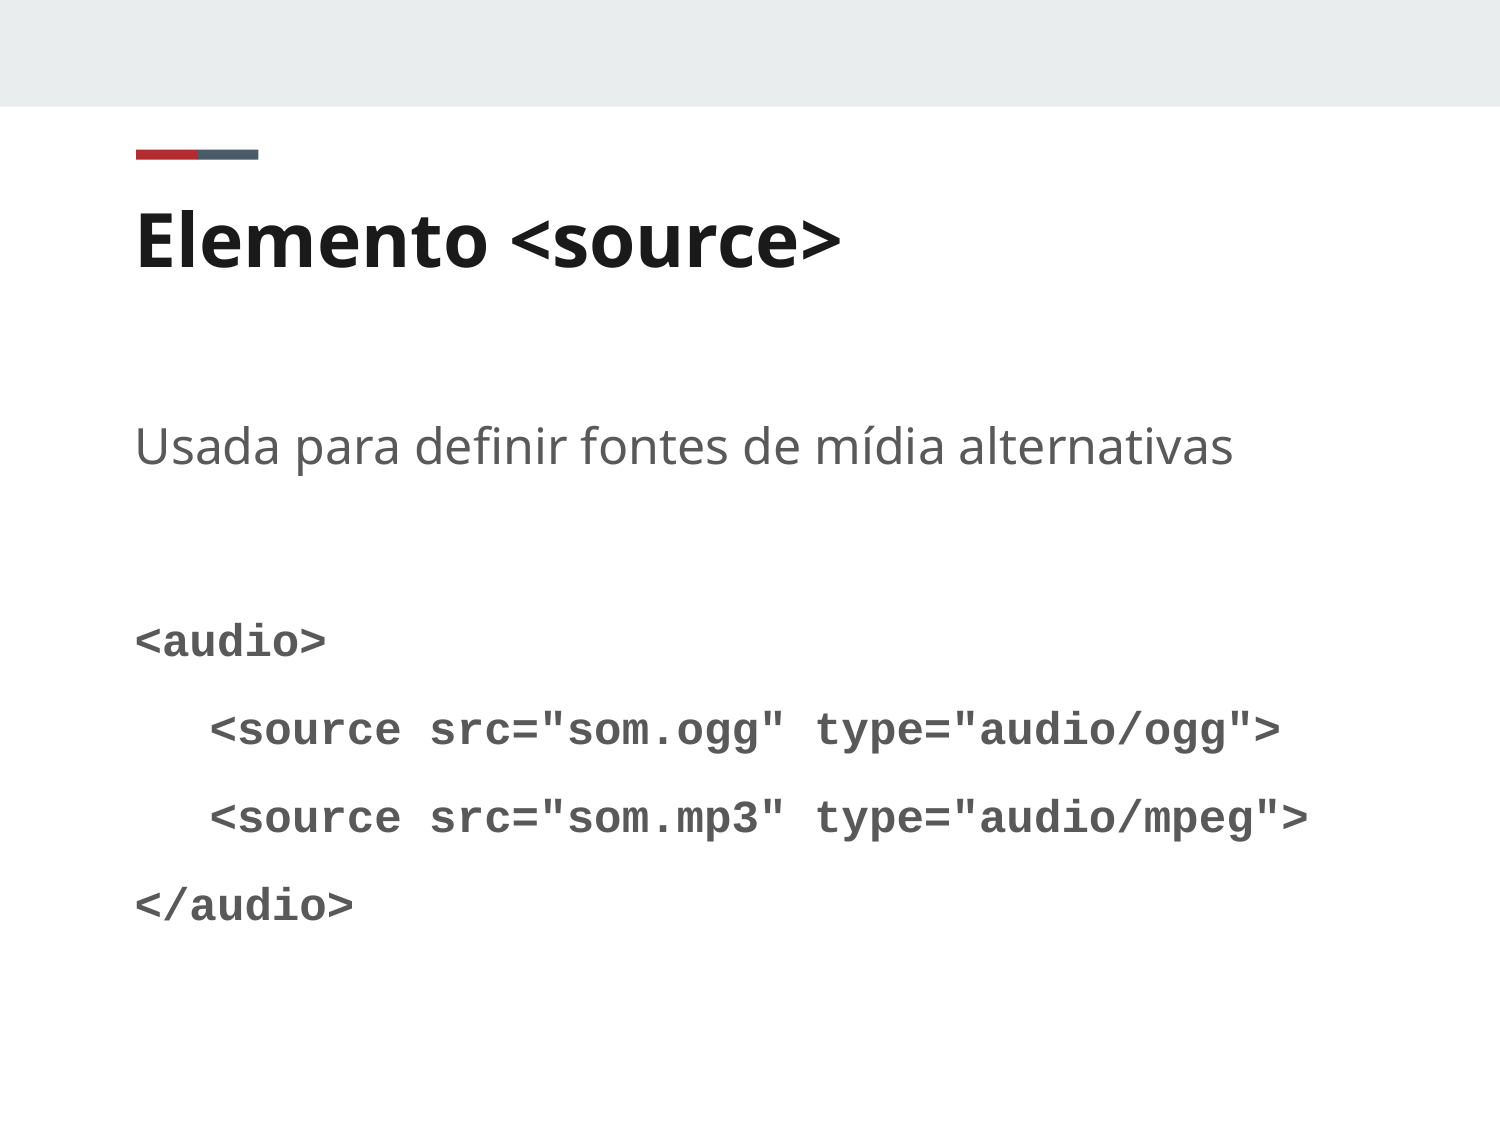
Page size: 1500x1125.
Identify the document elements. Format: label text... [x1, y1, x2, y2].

title Elemento <source> [119, 177, 1381, 295]
list Usada para definir fontes de mídia alternativas <audio> <source src="som.ogg" type="audio/ogg"> <source src="som.mp3" type="audio/mpeg"> </audio> [119, 390, 1381, 1010]
